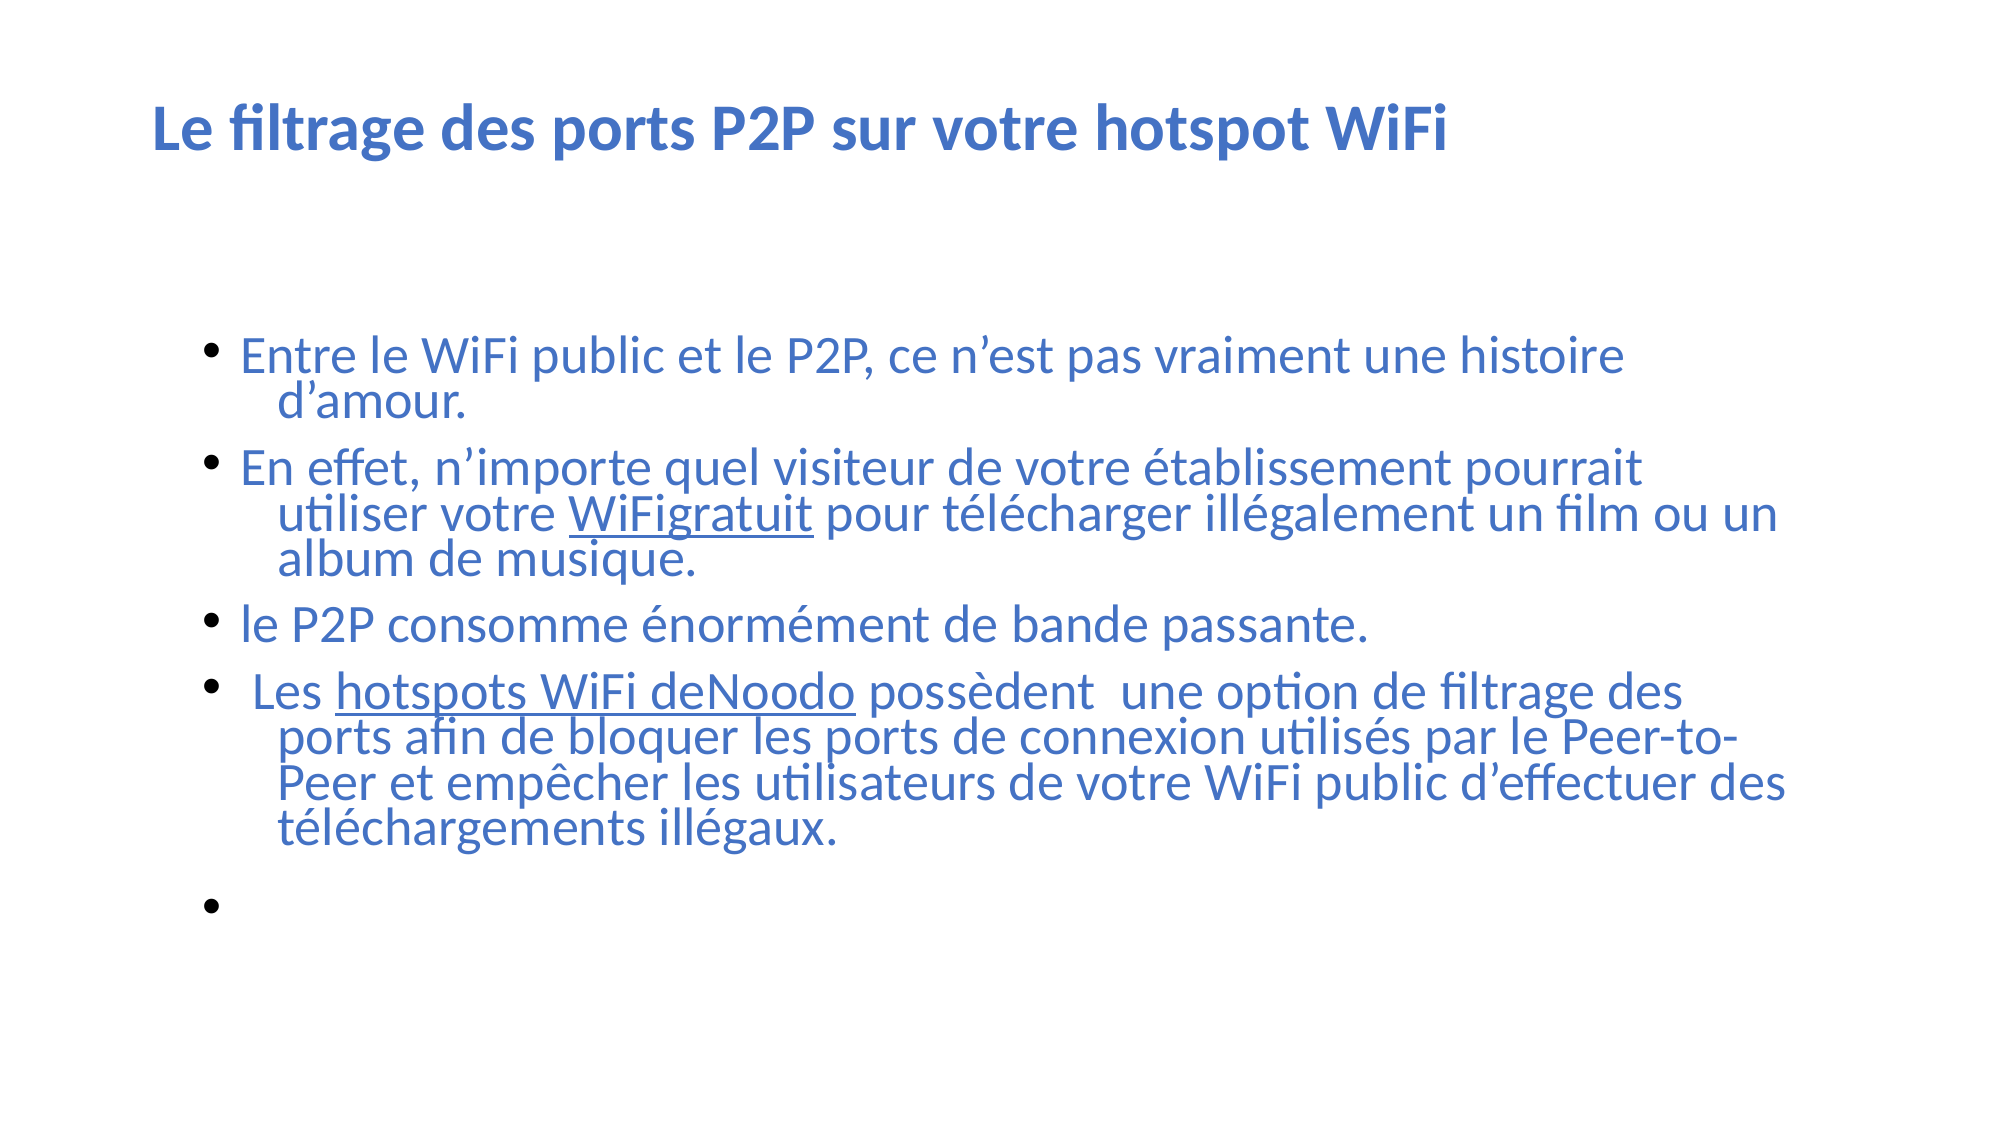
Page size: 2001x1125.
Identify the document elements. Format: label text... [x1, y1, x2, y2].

title Le filtrage des ports P2P sur votre hotspot WiFi [137, 59, 1863, 278]
list Entre le WiFi public et le P2P, ce n’est pas vraiment une histoire d’amour. En effet, n’importe quel visiteur de votre établissement pourrait utiliser votre WiFi gratuit pour télécharger illégalement un film ou un album de musique. le P2P consomme énormément de bande passante. Les hotspots WiFi de Noodo possèdent une option de filtrage des ports afin de bloquer les ports de connexion utilisés par le Peer-to-Peer et empêcher les utilisateurs de votre WiFi public d’effectuer des téléchargements illégaux. [187, 329, 1813, 921]
